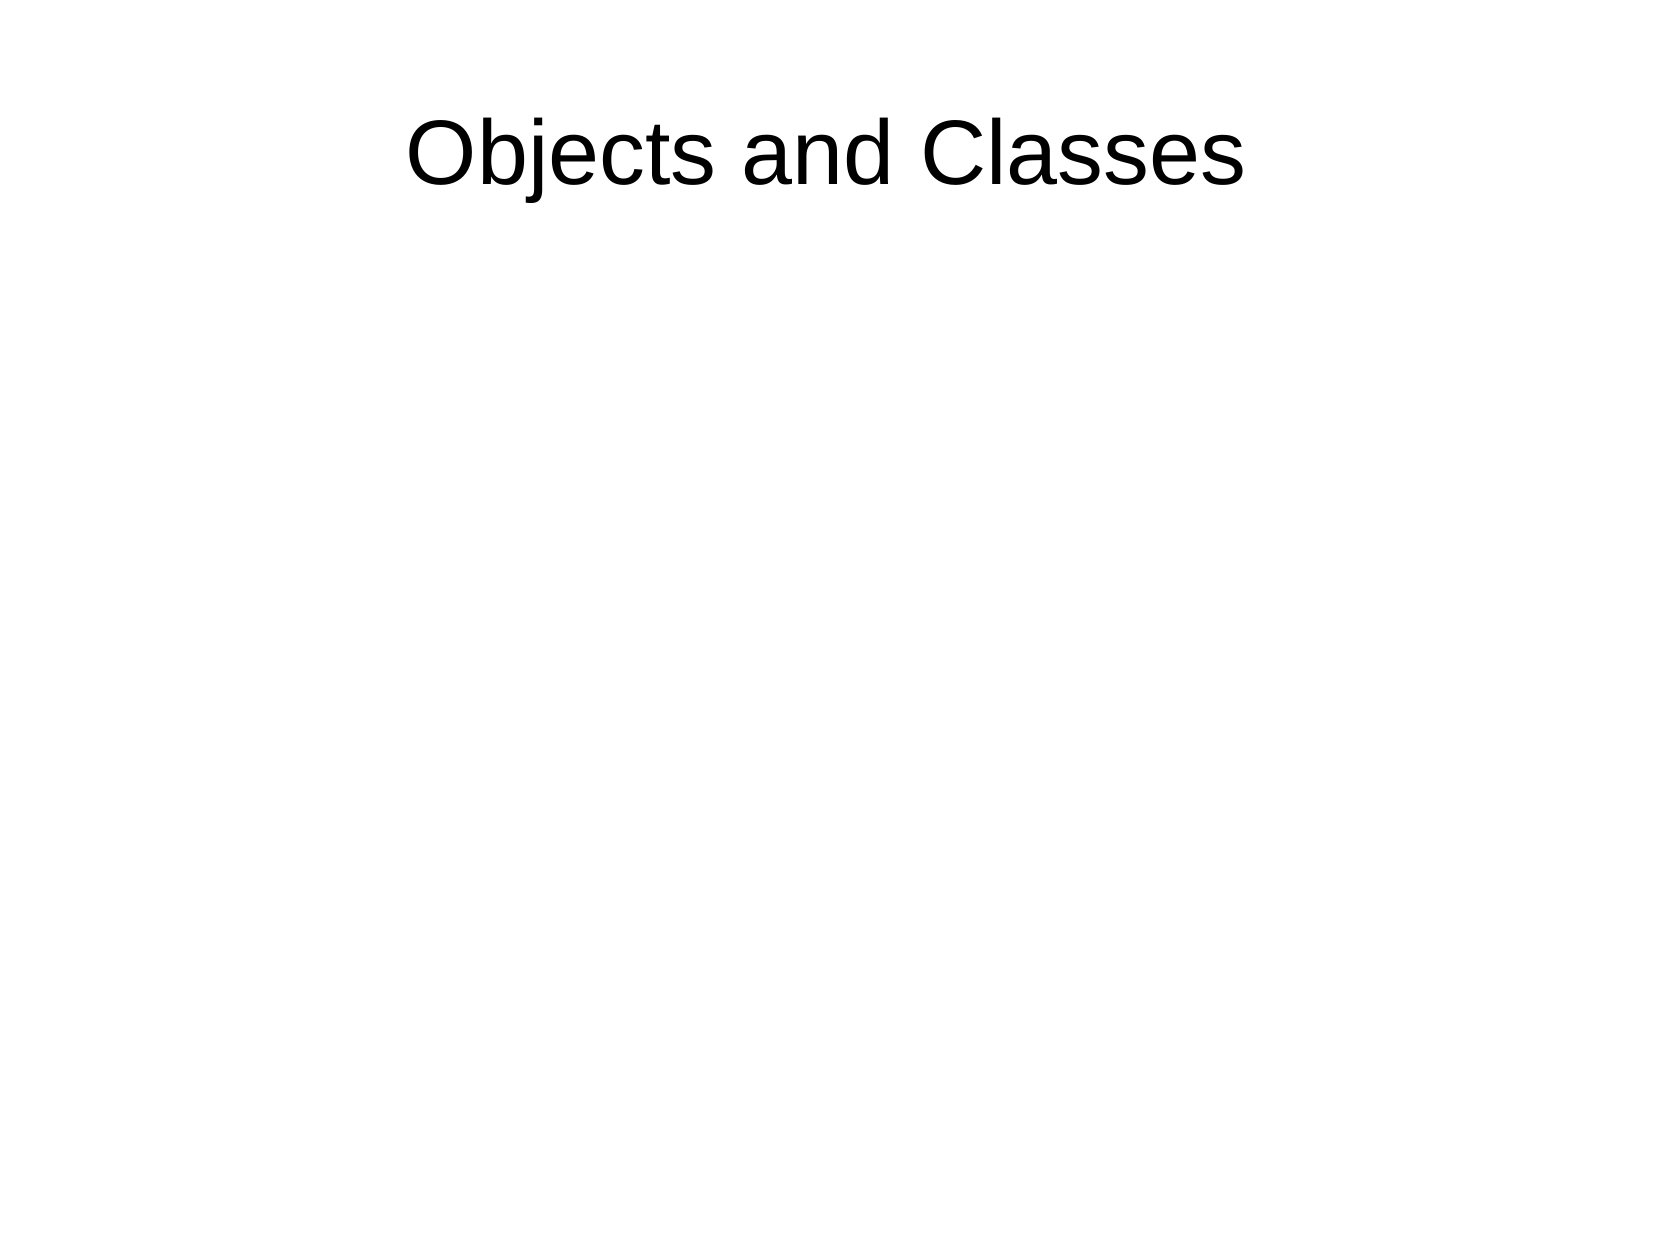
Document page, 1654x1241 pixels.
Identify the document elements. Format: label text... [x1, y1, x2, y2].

title Objects and Classes [82, 49, 1571, 257]
